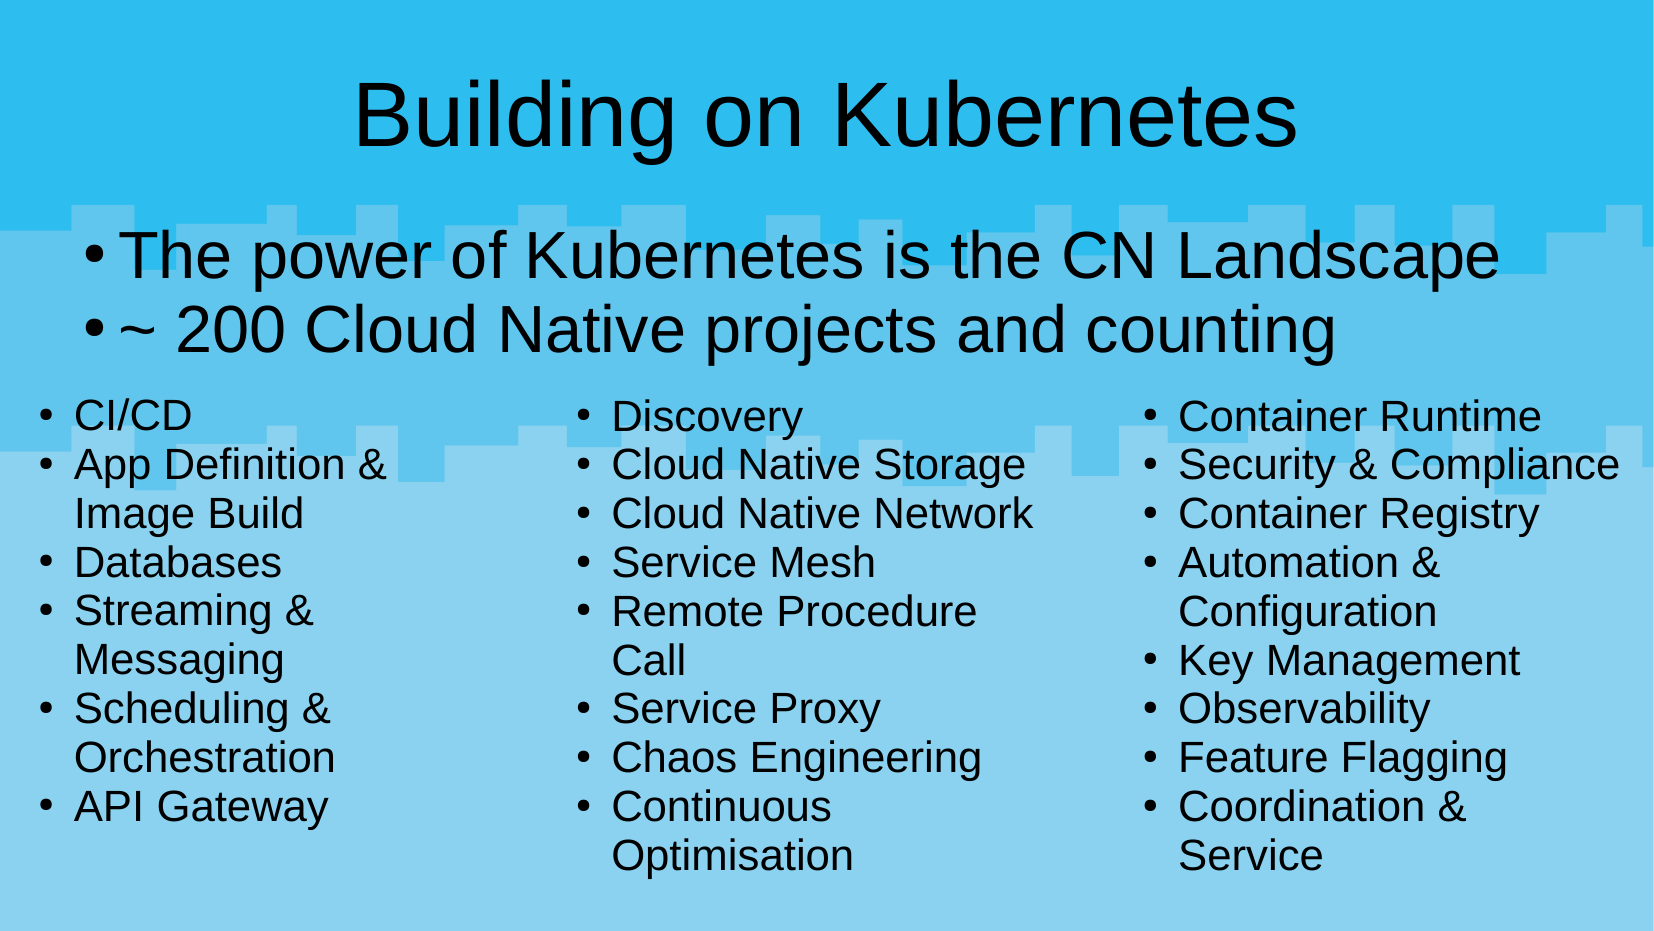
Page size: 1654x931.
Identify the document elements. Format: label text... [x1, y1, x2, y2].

subtitle The power of Kubernetes is the CN Landscape ~ 200 Cloud Native projects and counting [82, 217, 1571, 442]
text_box Discovery Cloud Native Storage Cloud Native Network Service Mesh Remote Procedure Call Service Proxy Chaos Engineering Continuous Optimisation [561, 384, 1069, 887]
title Building on Kubernetes [82, 37, 1571, 193]
text_box CI/CD App Definition & Image Build Databases Streaming & Messaging Scheduling & Orchestration API Gateway [23, 383, 532, 878]
picture [0, 0, 1654, 931]
text_box Container Runtime Security & Compliance Container Registry Automation & Configuration Key Management Observability Feature Flagging Coordination & Service [1127, 384, 1636, 887]
